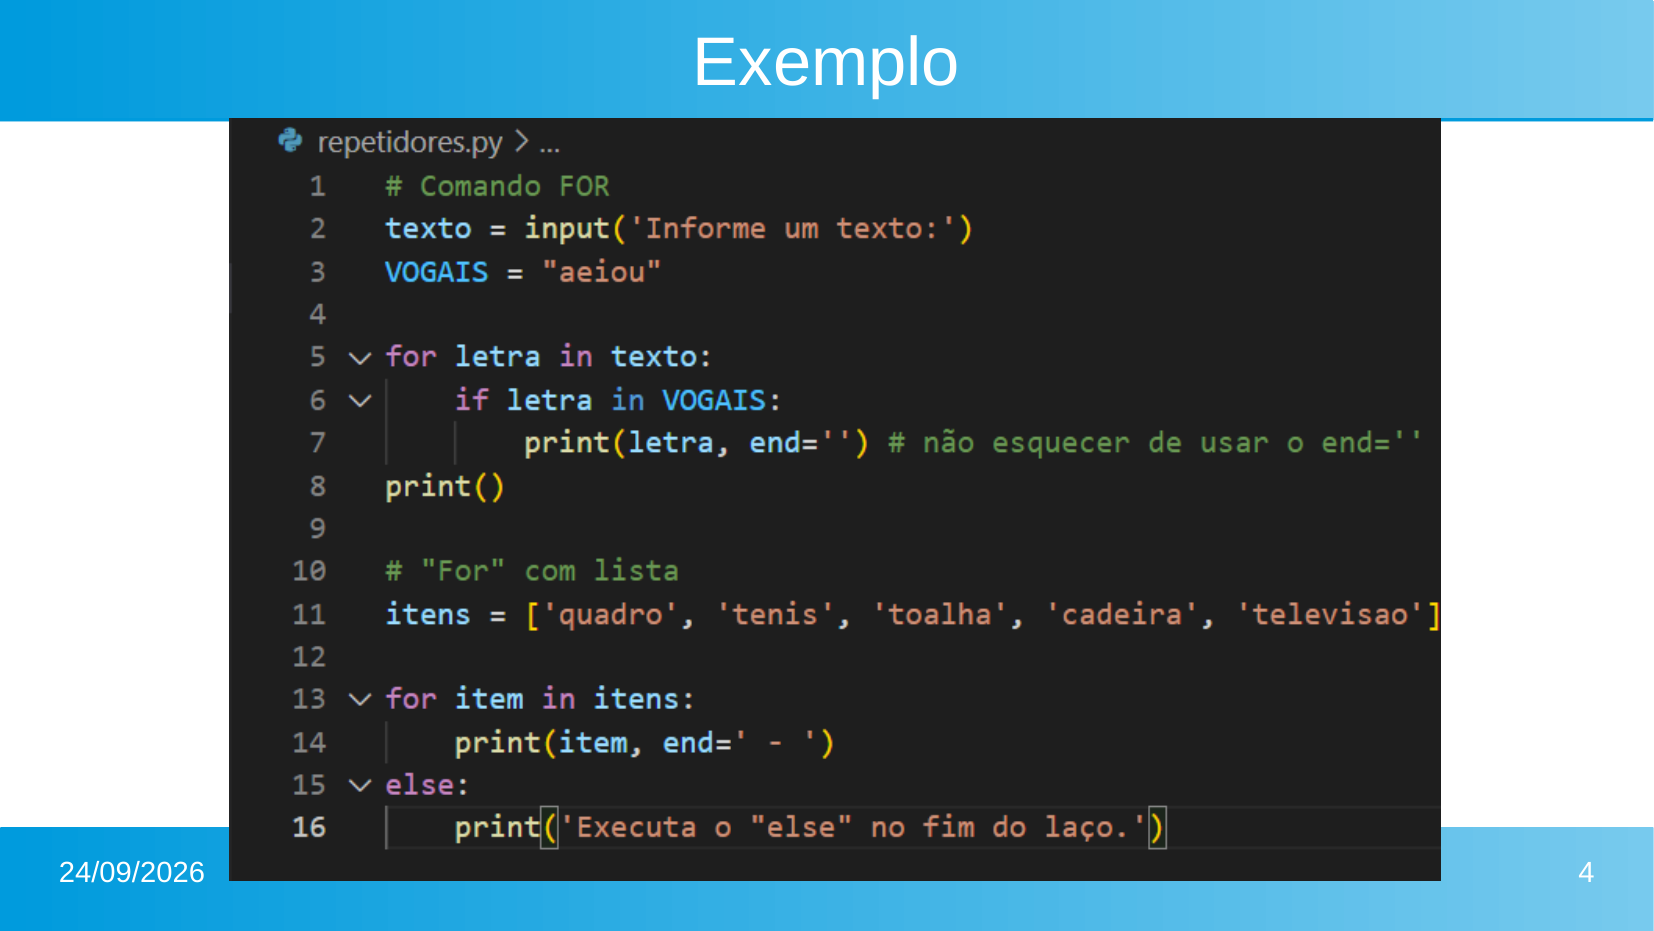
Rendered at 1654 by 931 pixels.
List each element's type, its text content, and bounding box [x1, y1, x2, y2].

picture [229, 118, 1441, 881]
title Exemplo [59, 23, 1595, 178]
